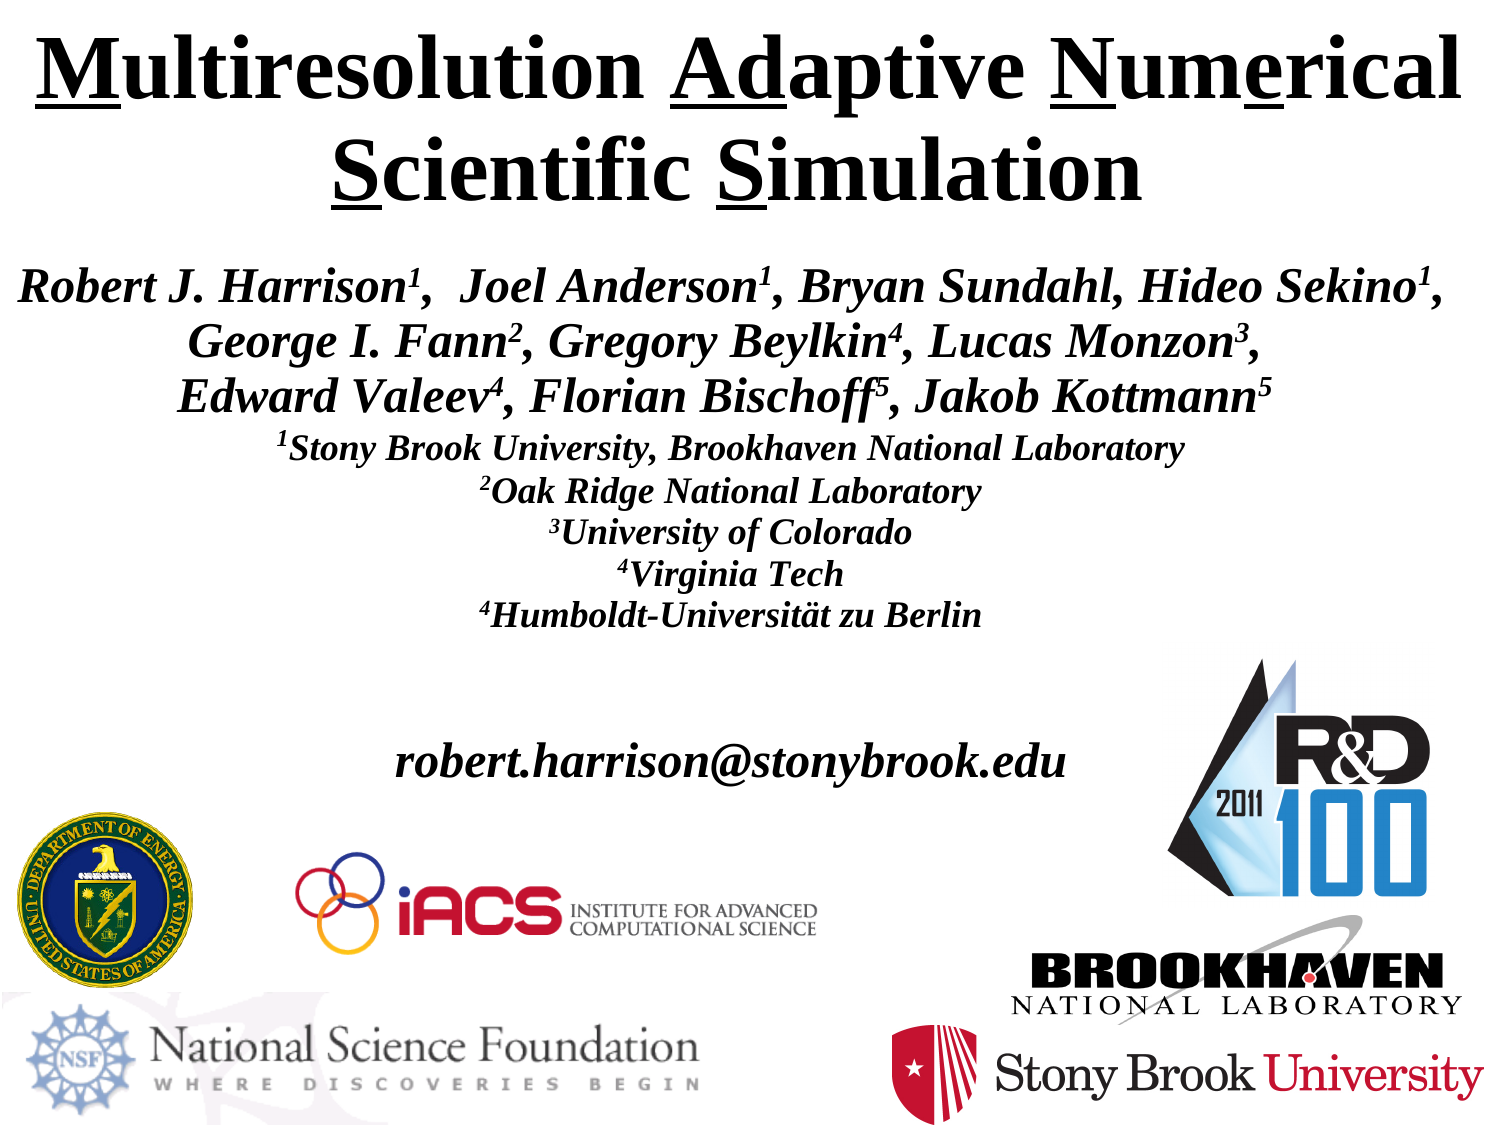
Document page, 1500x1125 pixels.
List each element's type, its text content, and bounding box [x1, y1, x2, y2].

picture [2, 992, 716, 1125]
picture [17, 812, 193, 988]
picture [1162, 642, 1435, 908]
text_box Robert J. Harrison1, Joel Anderson1, Bryan Sundahl, Hideo Sekino1, George I. Fann2, Gregory Beylkin4, Lucas Monzon3, Edward Valeev4, Florian Bischoff5, Jakob Kottmann5 1Stony Brook University, Brookhaven National Laboratory 2Oak Ridge National Laboratory 3University of Colorado 4Virginia Tech 4Humboldt-Universität zu Berlin robert.harrison@stonybrook.edu [0, 249, 1463, 796]
picture [892, 915, 1484, 1125]
picture [231, 834, 864, 982]
title Multiresolution Adaptive Numerical Scientific Simulation [17, 8, 1481, 229]
